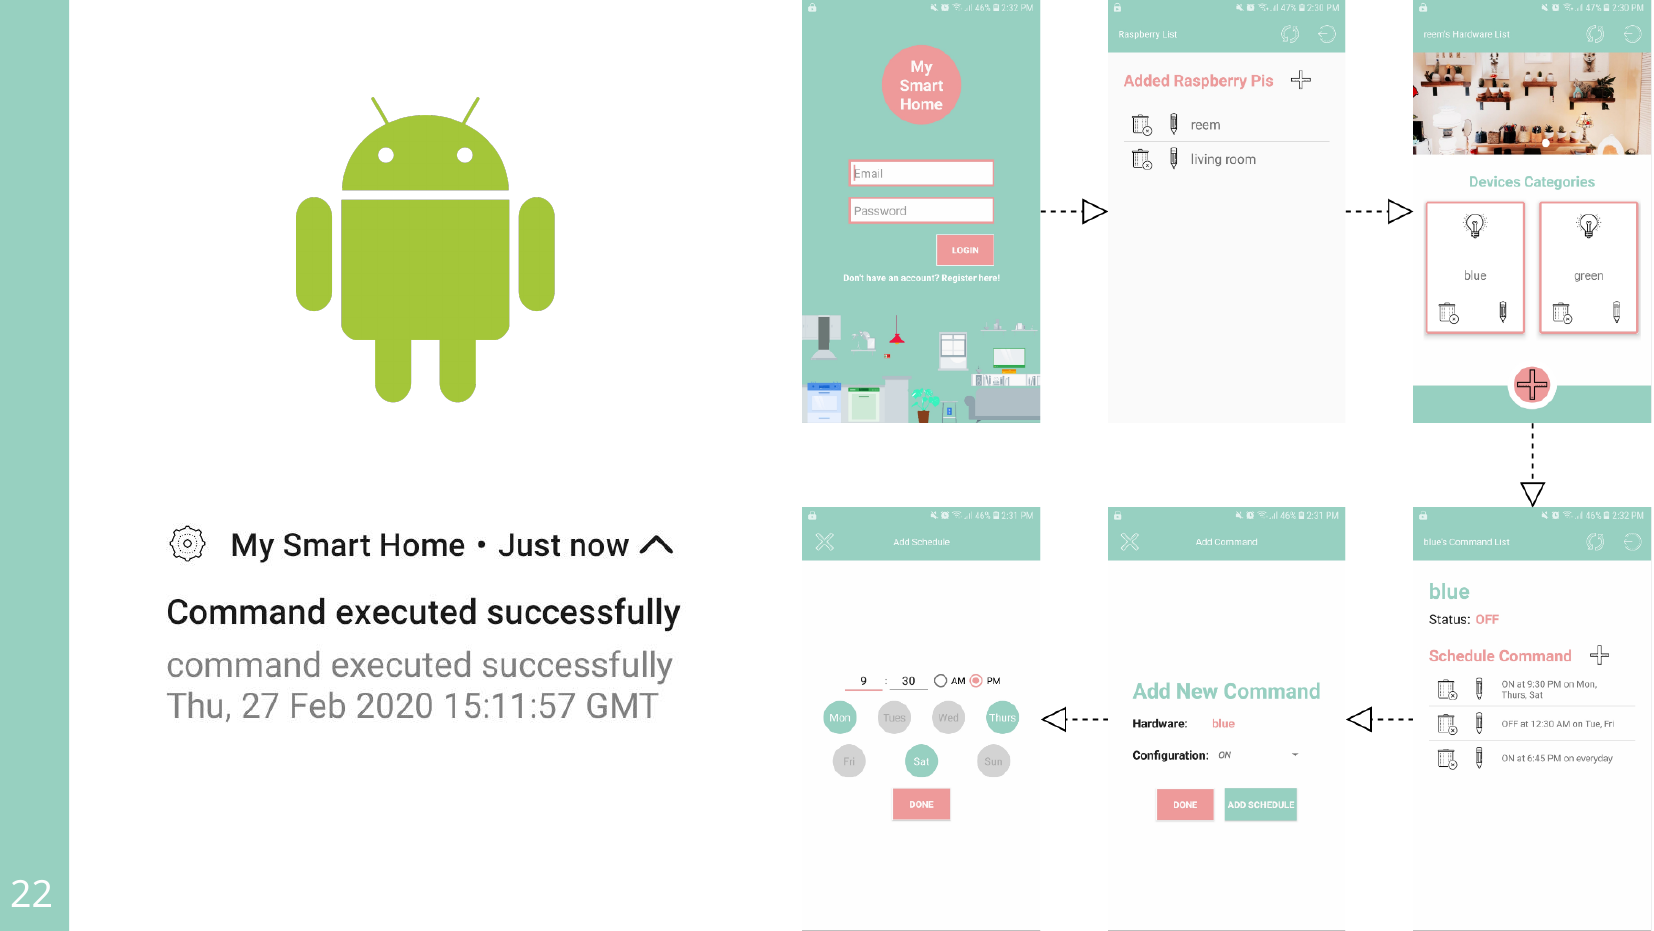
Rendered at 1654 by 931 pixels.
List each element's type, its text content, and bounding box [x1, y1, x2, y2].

picture [150, 517, 691, 736]
picture [802, 0, 1652, 931]
text_box [0, 0, 70, 860]
text_box <number> [0, 860, 132, 931]
picture [296, 97, 556, 406]
